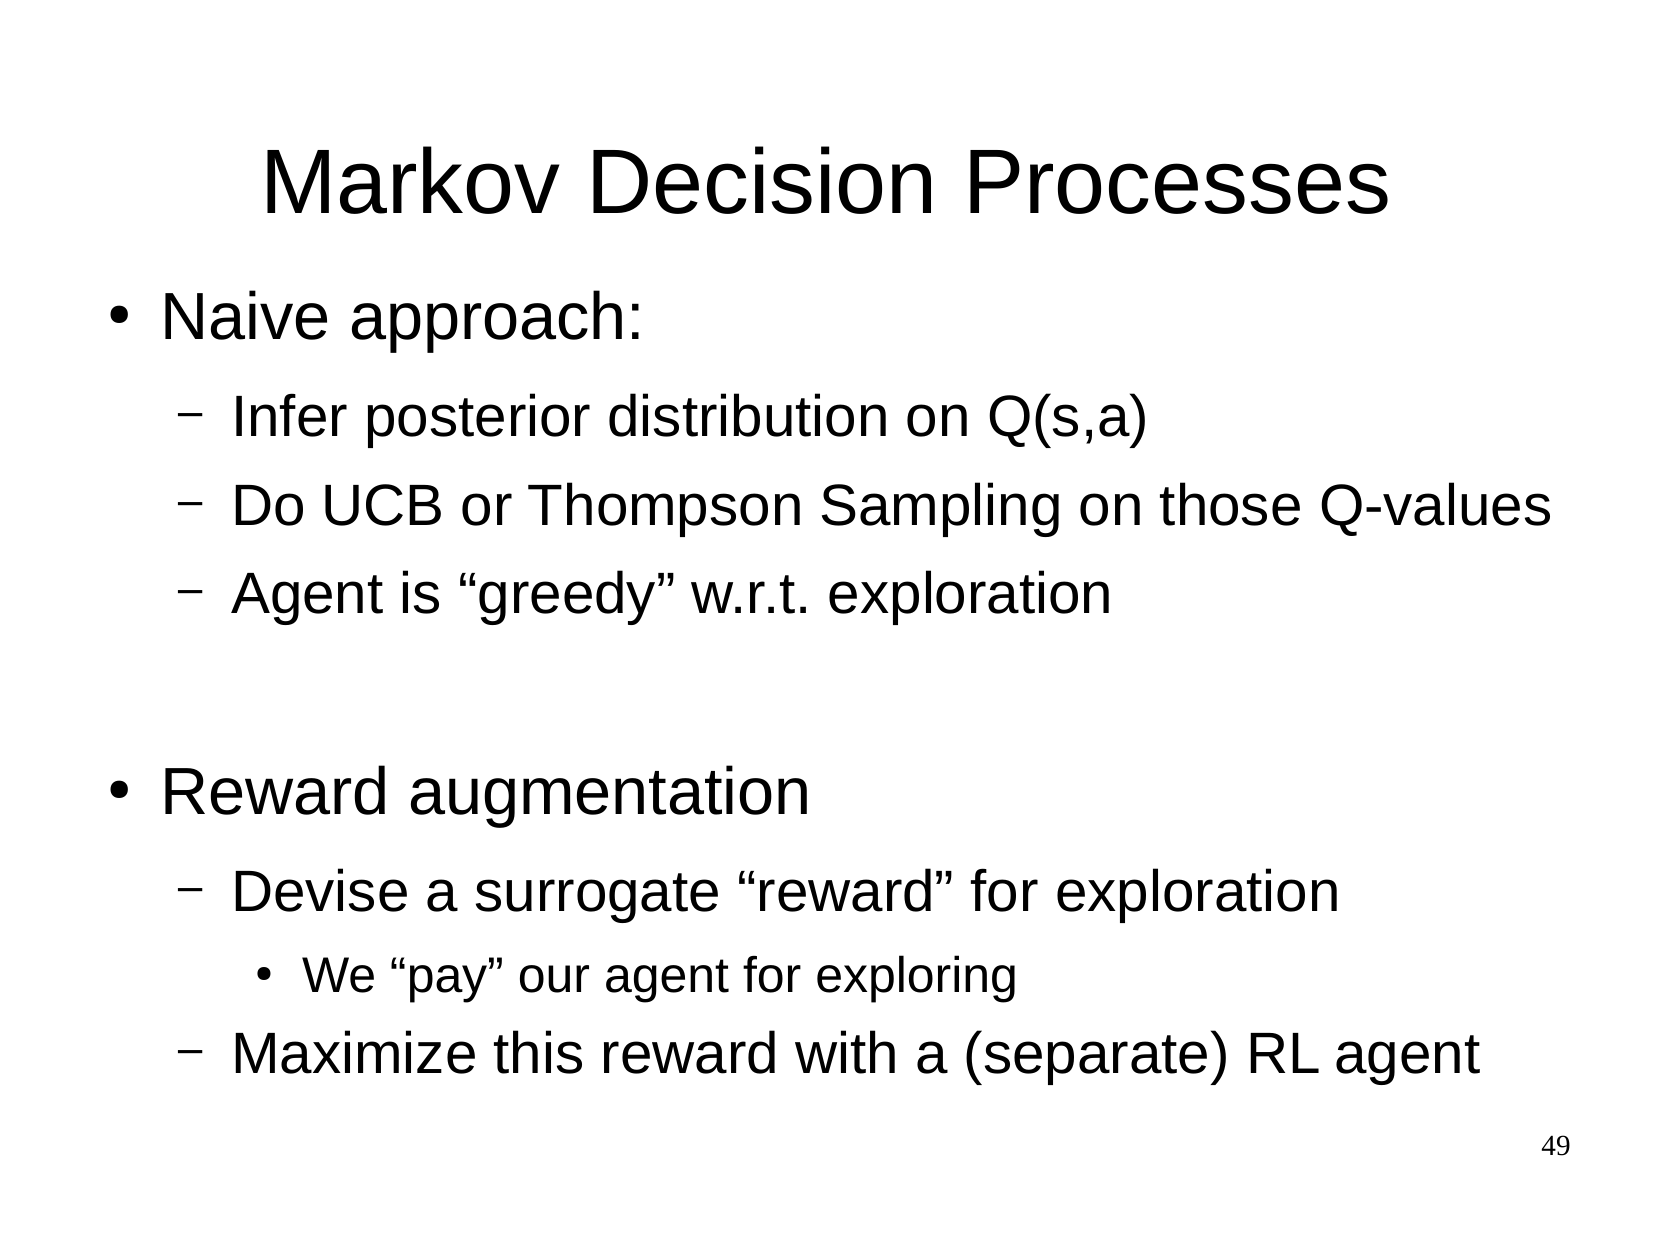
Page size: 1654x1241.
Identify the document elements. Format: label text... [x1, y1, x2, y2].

title Markov Decision Processes [82, 78, 1571, 286]
list Naive approach: Infer posterior distribution on Q(s,a) Do UCB or Thompson Sampling on those Q-values Agent is “greedy” w.r.t. exploration Reward augmentation Devise a surrogate “reward” for exploration We “pay” our agent for exploring Maximize this reward with a (separate) RL agent [89, 279, 1578, 1241]
